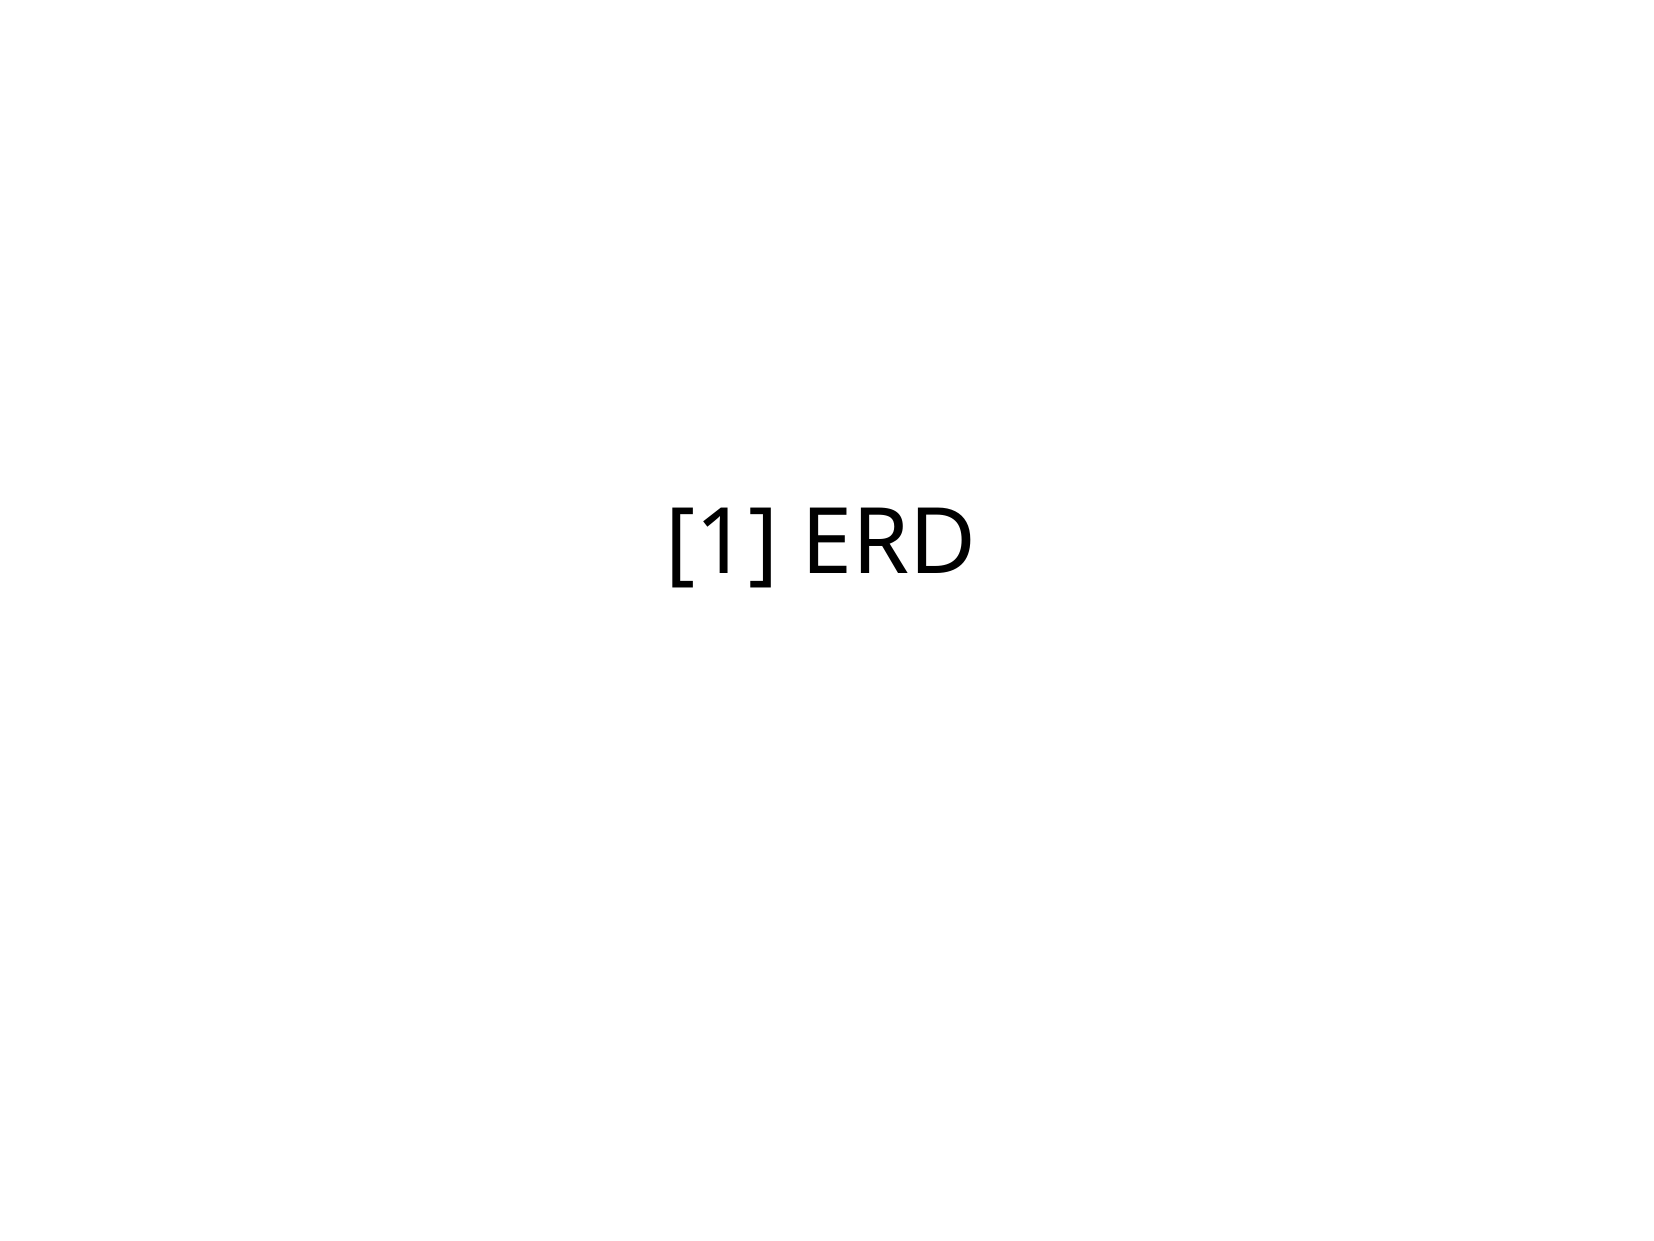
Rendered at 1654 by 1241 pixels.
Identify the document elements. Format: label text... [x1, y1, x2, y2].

title [1] ERD [581, 435, 1062, 643]
